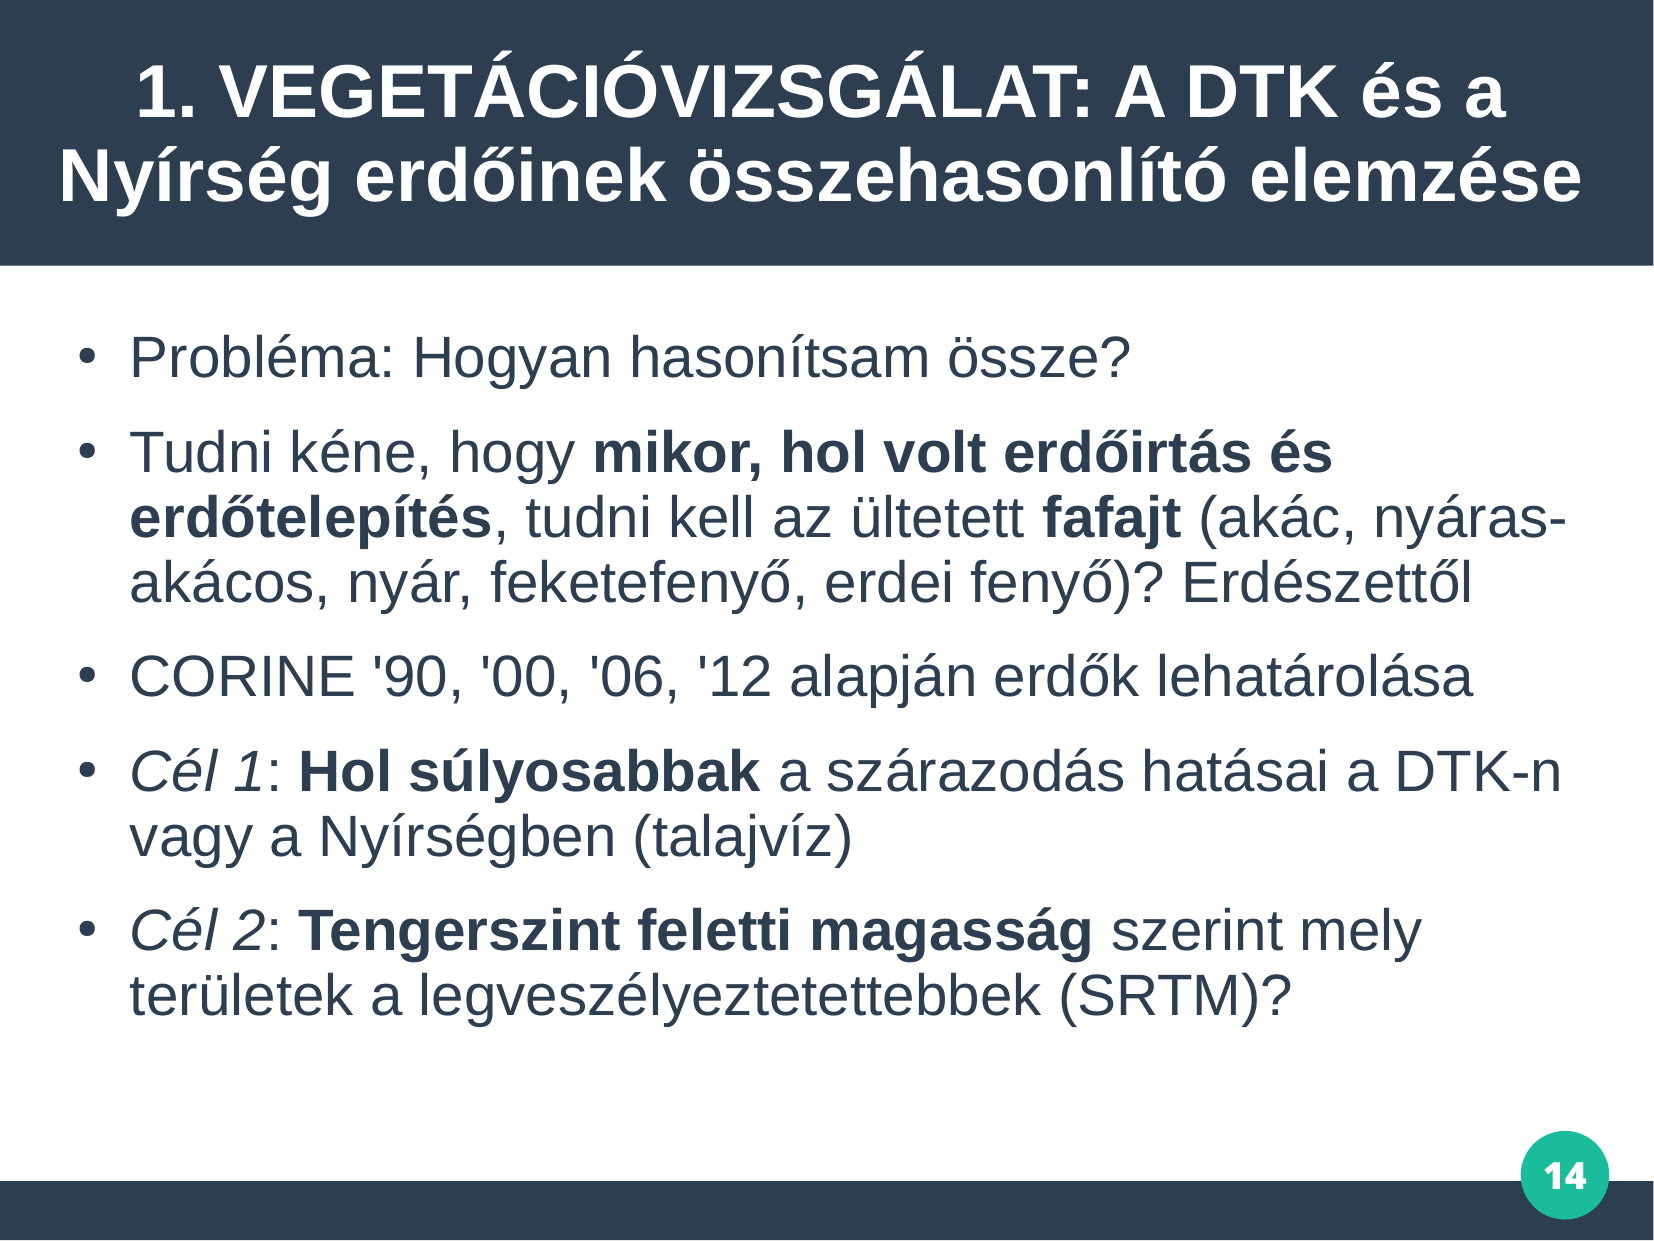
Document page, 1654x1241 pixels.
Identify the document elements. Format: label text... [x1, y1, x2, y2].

title 1. VEGETÁCIÓVIZSGÁLAT: A DTK és a Nyírség erdőinek összehasonlító elemzése [59, 49, 1595, 207]
list Probléma: Hogyan hasonítsam össze? Tudni kéne, hogy mikor, hol volt erdőirtás és erdőtelepítés, tudni kell az ültetett fafajt (akác, nyáras-akácos, nyár, feketefenyő, erdei fenyő)? Erdészettől CORINE '90, '00, '06, '12 alapján erdők lehatárolása Cél 1: Hol súlyosabbak a szárazodás hatásai a DTK-n vagy a Nyírségben (talajvíz) Cél 2: Tengerszint feletti magasság szerint mely területek a legveszélyeztetettebbek (SRTM)? [59, 324, 1595, 1152]
